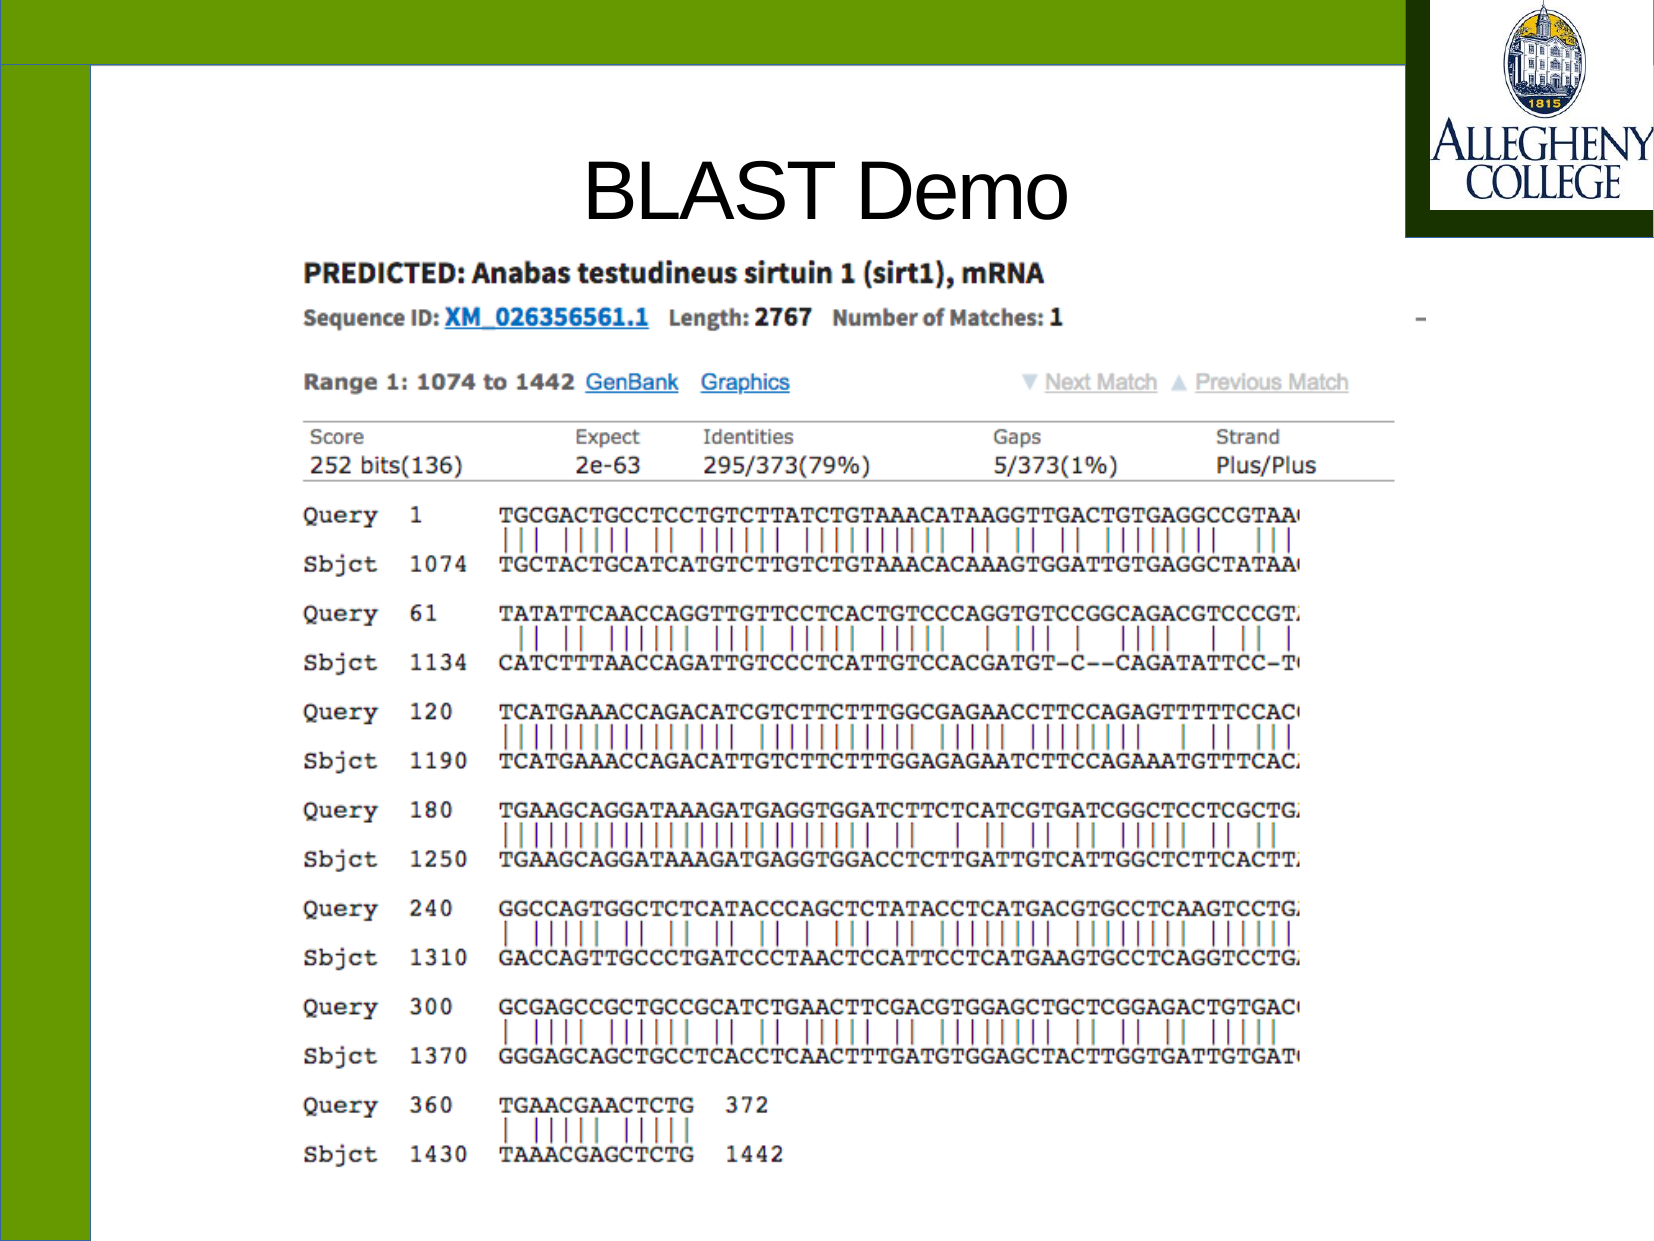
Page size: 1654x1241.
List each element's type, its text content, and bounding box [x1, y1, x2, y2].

picture [1430, 0, 1654, 210]
picture [264, 254, 1426, 1195]
text_box [0, 0, 1654, 1241]
title BLAST Demo [91, 96, 1571, 276]
